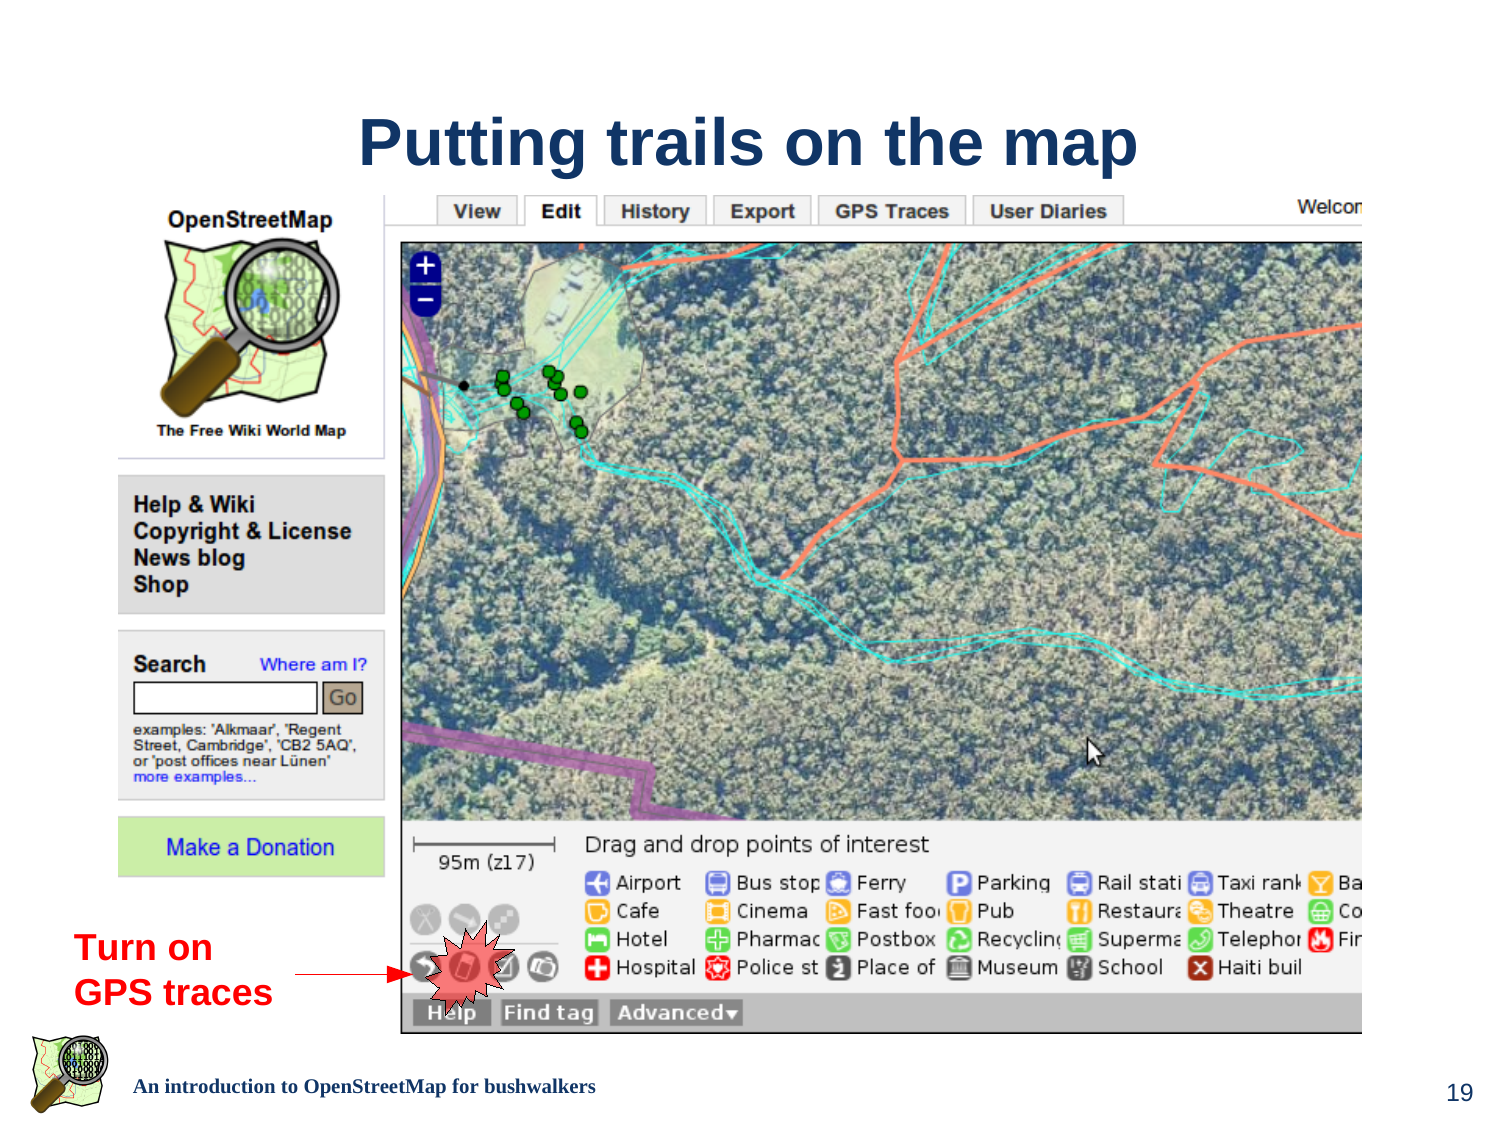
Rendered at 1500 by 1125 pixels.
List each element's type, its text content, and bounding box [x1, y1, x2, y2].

text_box [425, 920, 515, 1016]
picture [118, 195, 1362, 1034]
title Putting trails on the map [74, 44, 1425, 233]
picture [29, 1033, 110, 1114]
text_box Turn on GPS traces [59, 915, 289, 1021]
